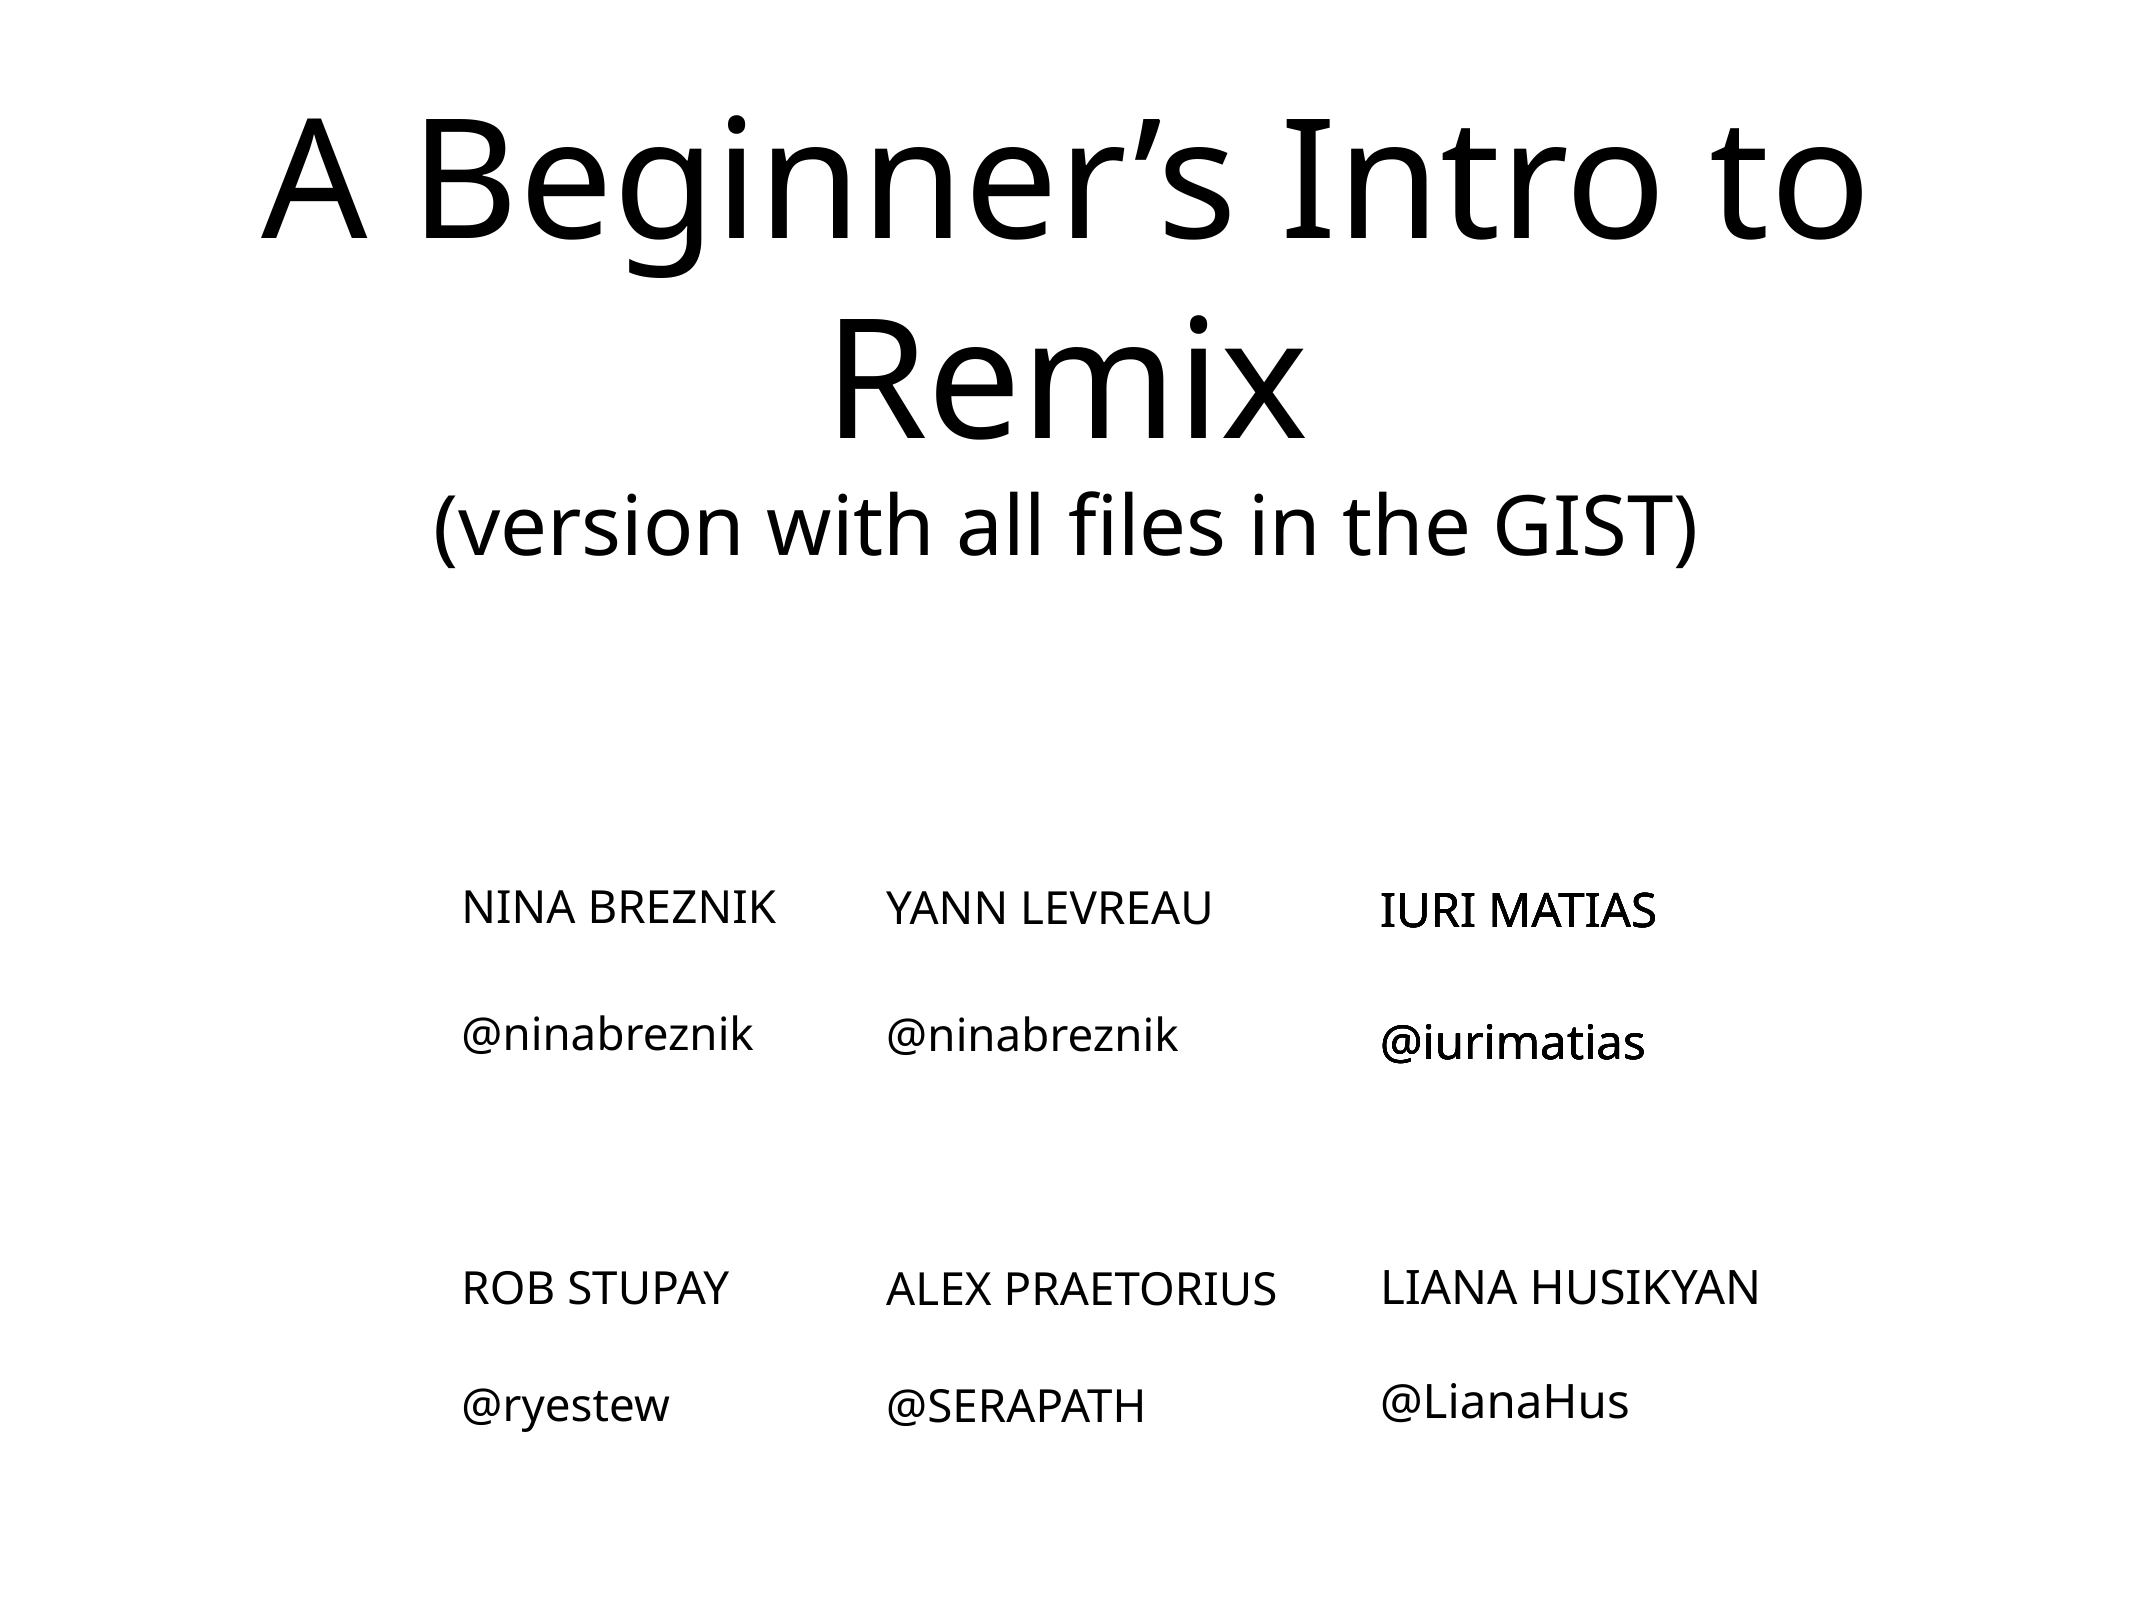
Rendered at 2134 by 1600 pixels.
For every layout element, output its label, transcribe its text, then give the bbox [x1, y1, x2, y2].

subtitle NINA BREZNIK @ninabreznik ROB STUPAY @ryestew [446, 808, 810, 1256]
text_box IURI MATIAS @iurimatias [1371, 808, 1831, 1200]
text_box YANN LEVREAU @ninabreznik ALEX PRAETORIUS @SERAPATH [877, 808, 1379, 1256]
title A Beginner’s Intro to Remix (version with all files in the GIST) [208, 64, 1925, 607]
text_box LIANA HUSIKYAN @LianaHus [1371, 1248, 1831, 1600]
